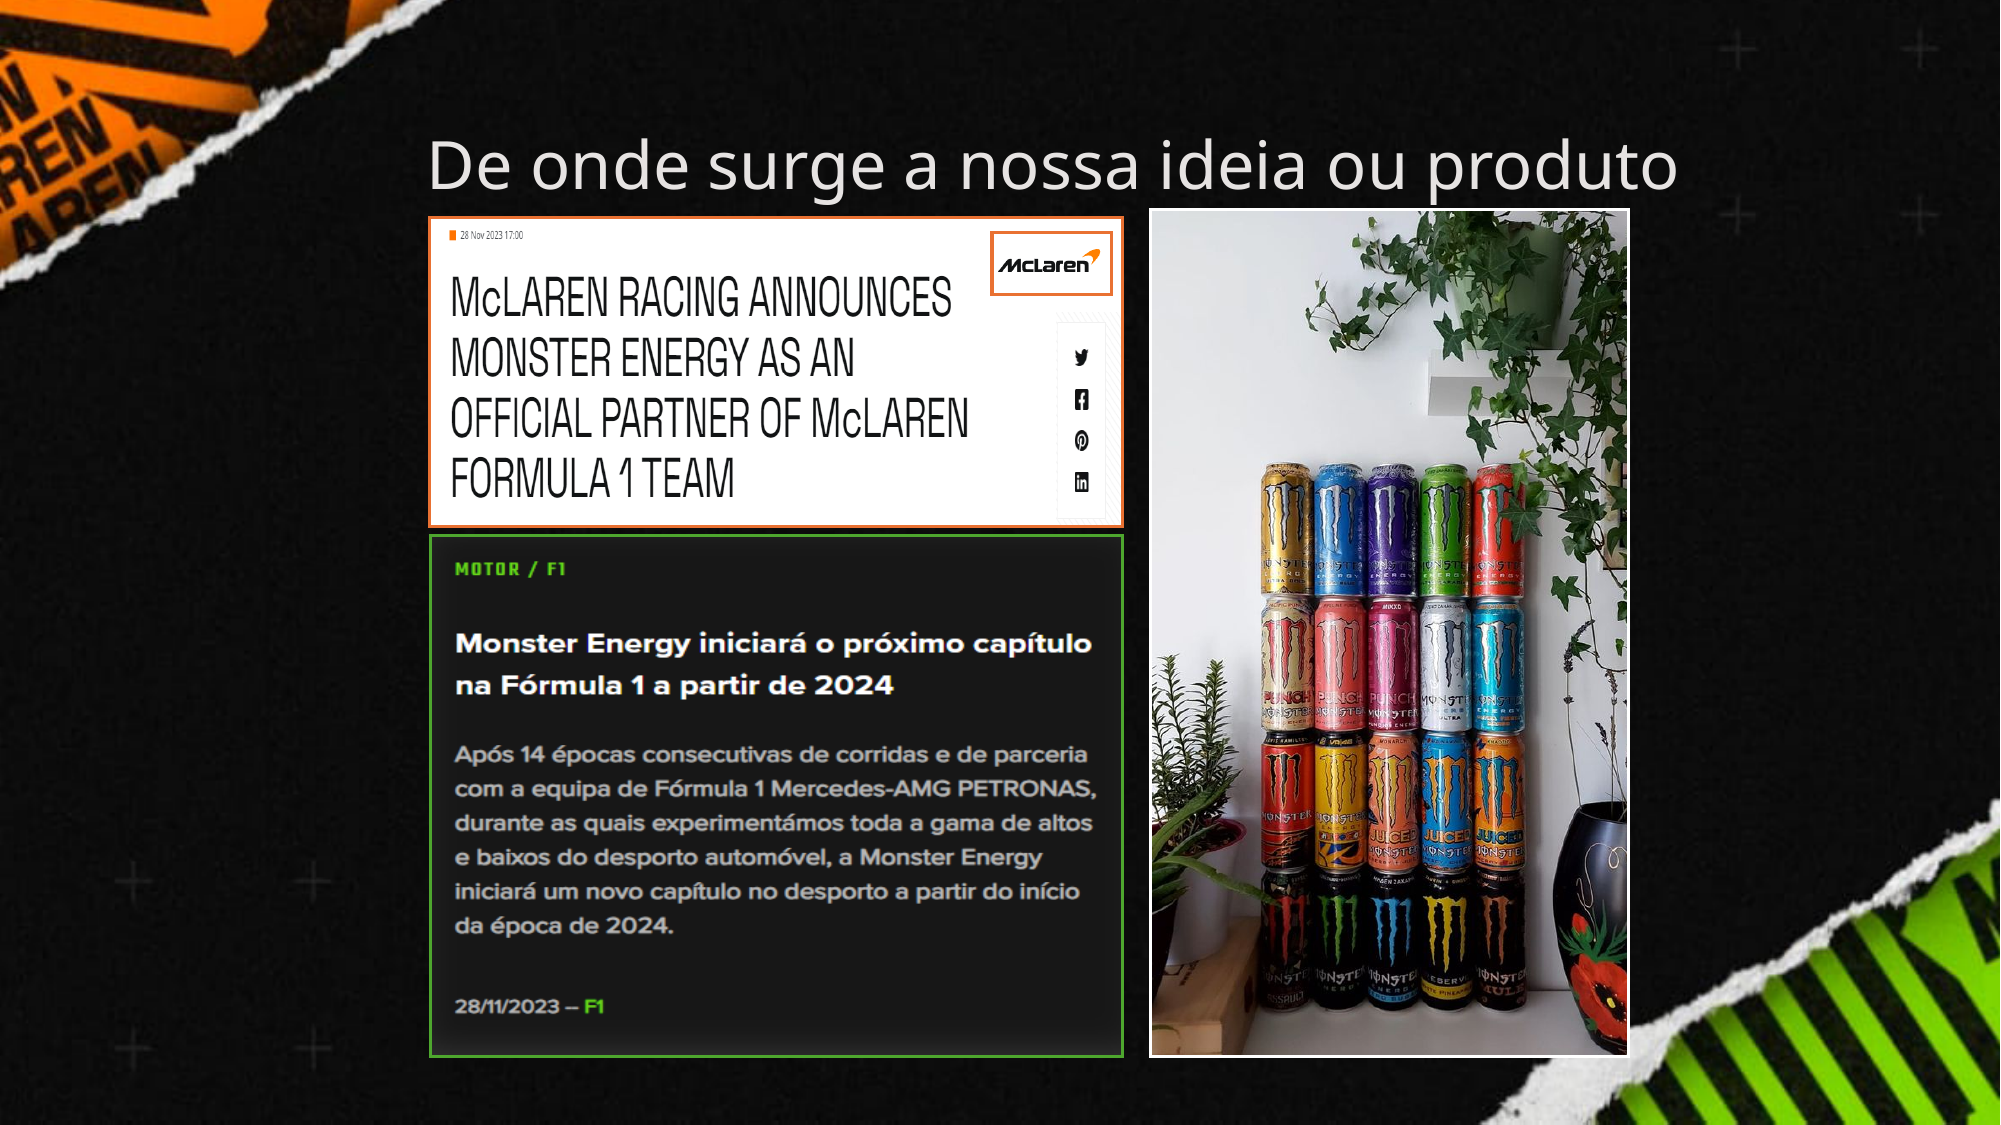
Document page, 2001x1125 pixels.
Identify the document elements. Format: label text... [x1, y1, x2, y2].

picture [0, 0, 2000, 1125]
text_box De onde surge a nossa ideia ou produto [411, 115, 1750, 212]
